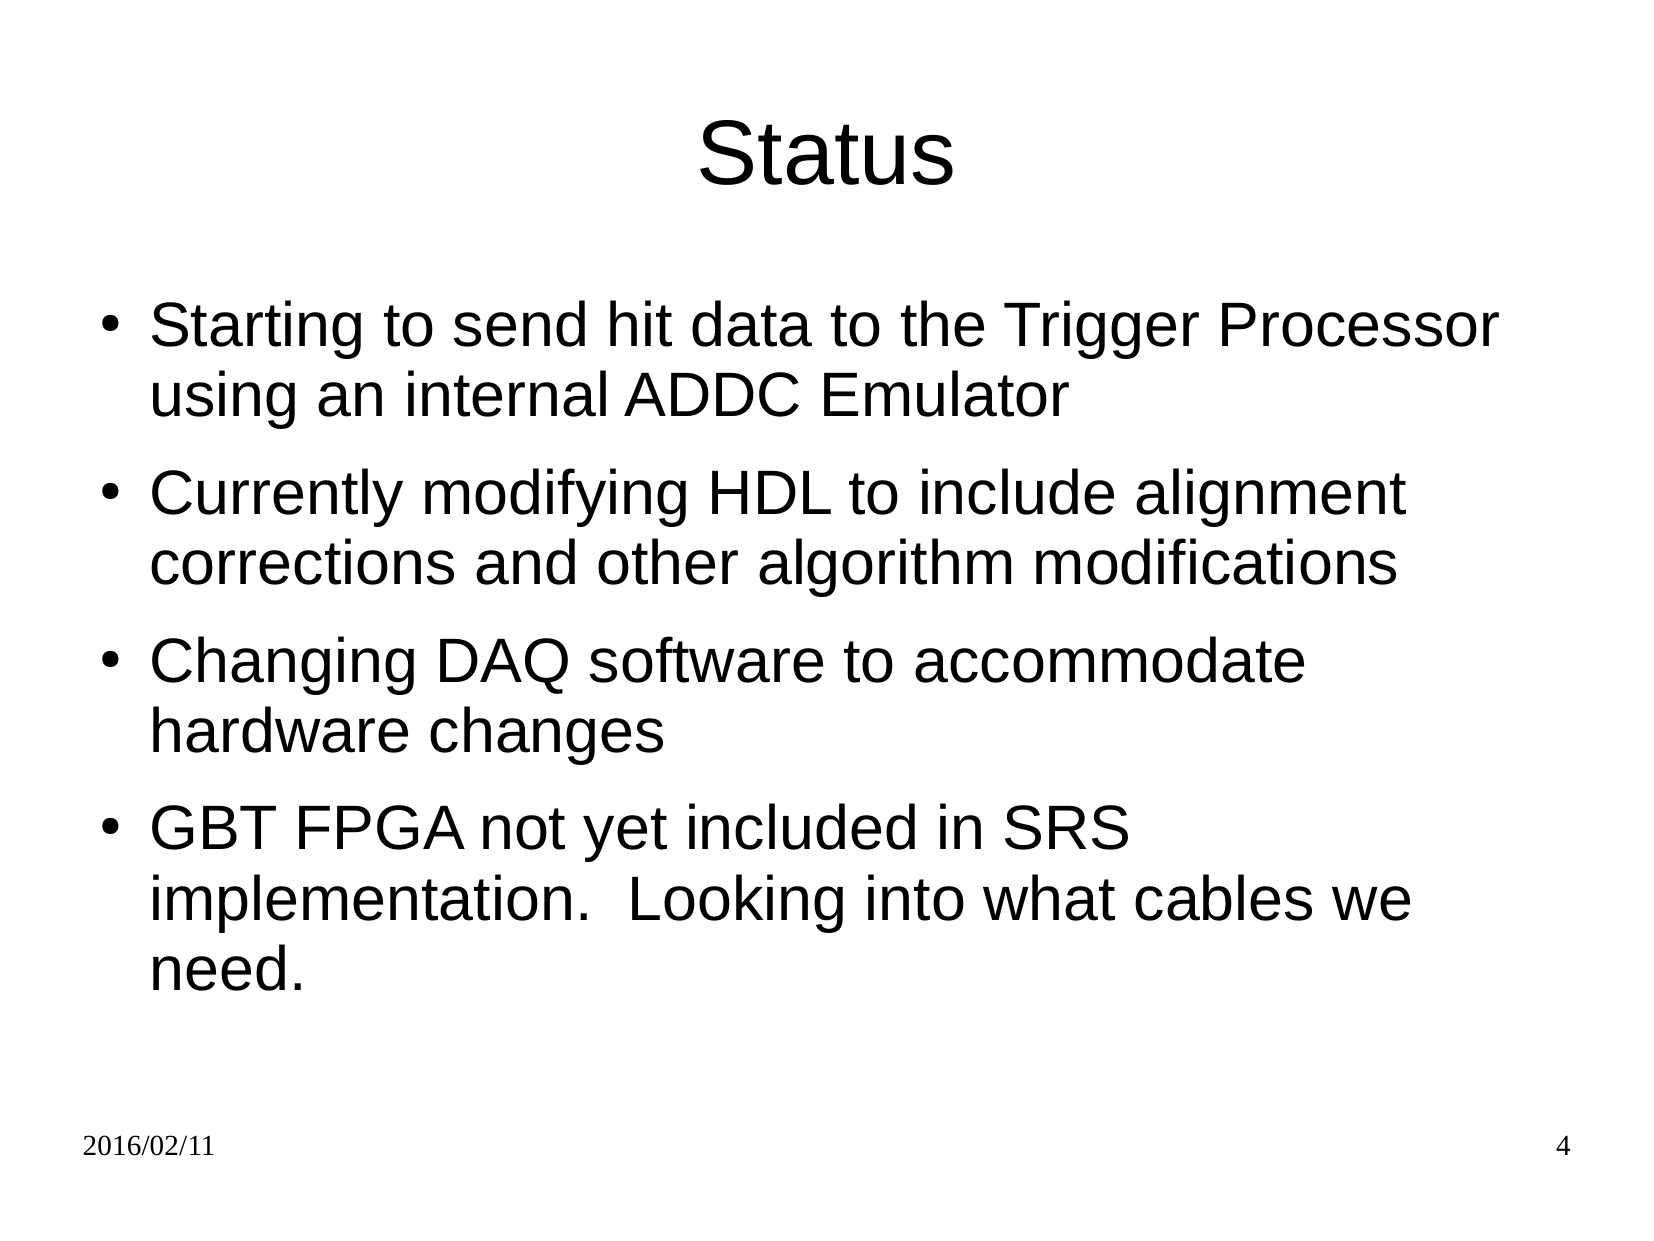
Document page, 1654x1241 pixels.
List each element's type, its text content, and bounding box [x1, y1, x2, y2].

title Status [82, 49, 1571, 257]
list Starting to send hit data to the Trigger Processor using an internal ADDC Emulator Currently modifying HDL to include alignment corrections and other algorithm modifications Changing DAQ software to accommodate hardware changes GBT FPGA not yet included in SRS implementation. Looking into what cables we need. [82, 290, 1571, 1010]
